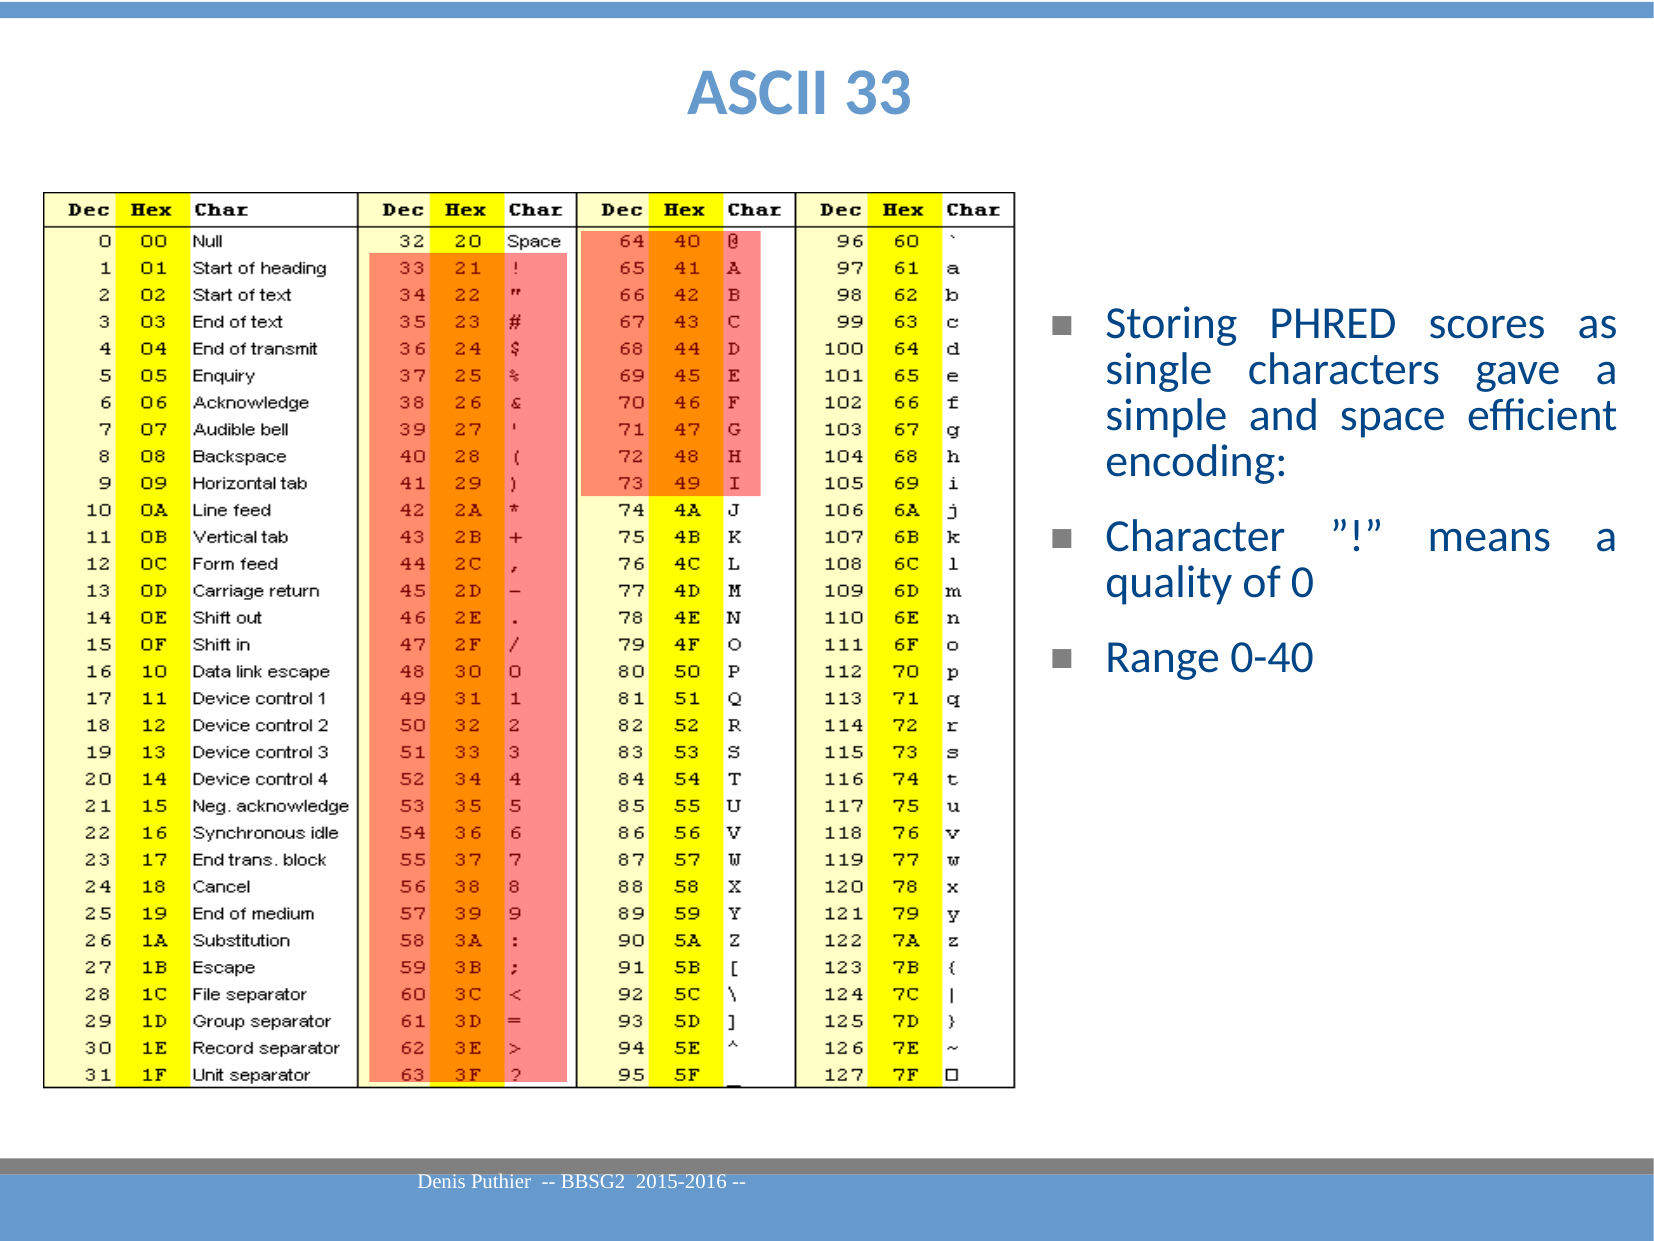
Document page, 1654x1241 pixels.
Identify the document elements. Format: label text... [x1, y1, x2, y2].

picture [43, 192, 1019, 1093]
list Storing PHRED scores as single characters gave a simple and space efficient encoding: Character ”!” means a quality of 0 Range 0-40 [1034, 304, 1619, 1124]
title ASCII 33 [55, 18, 1544, 177]
text_box [581, 231, 761, 497]
text_box [369, 252, 567, 1082]
